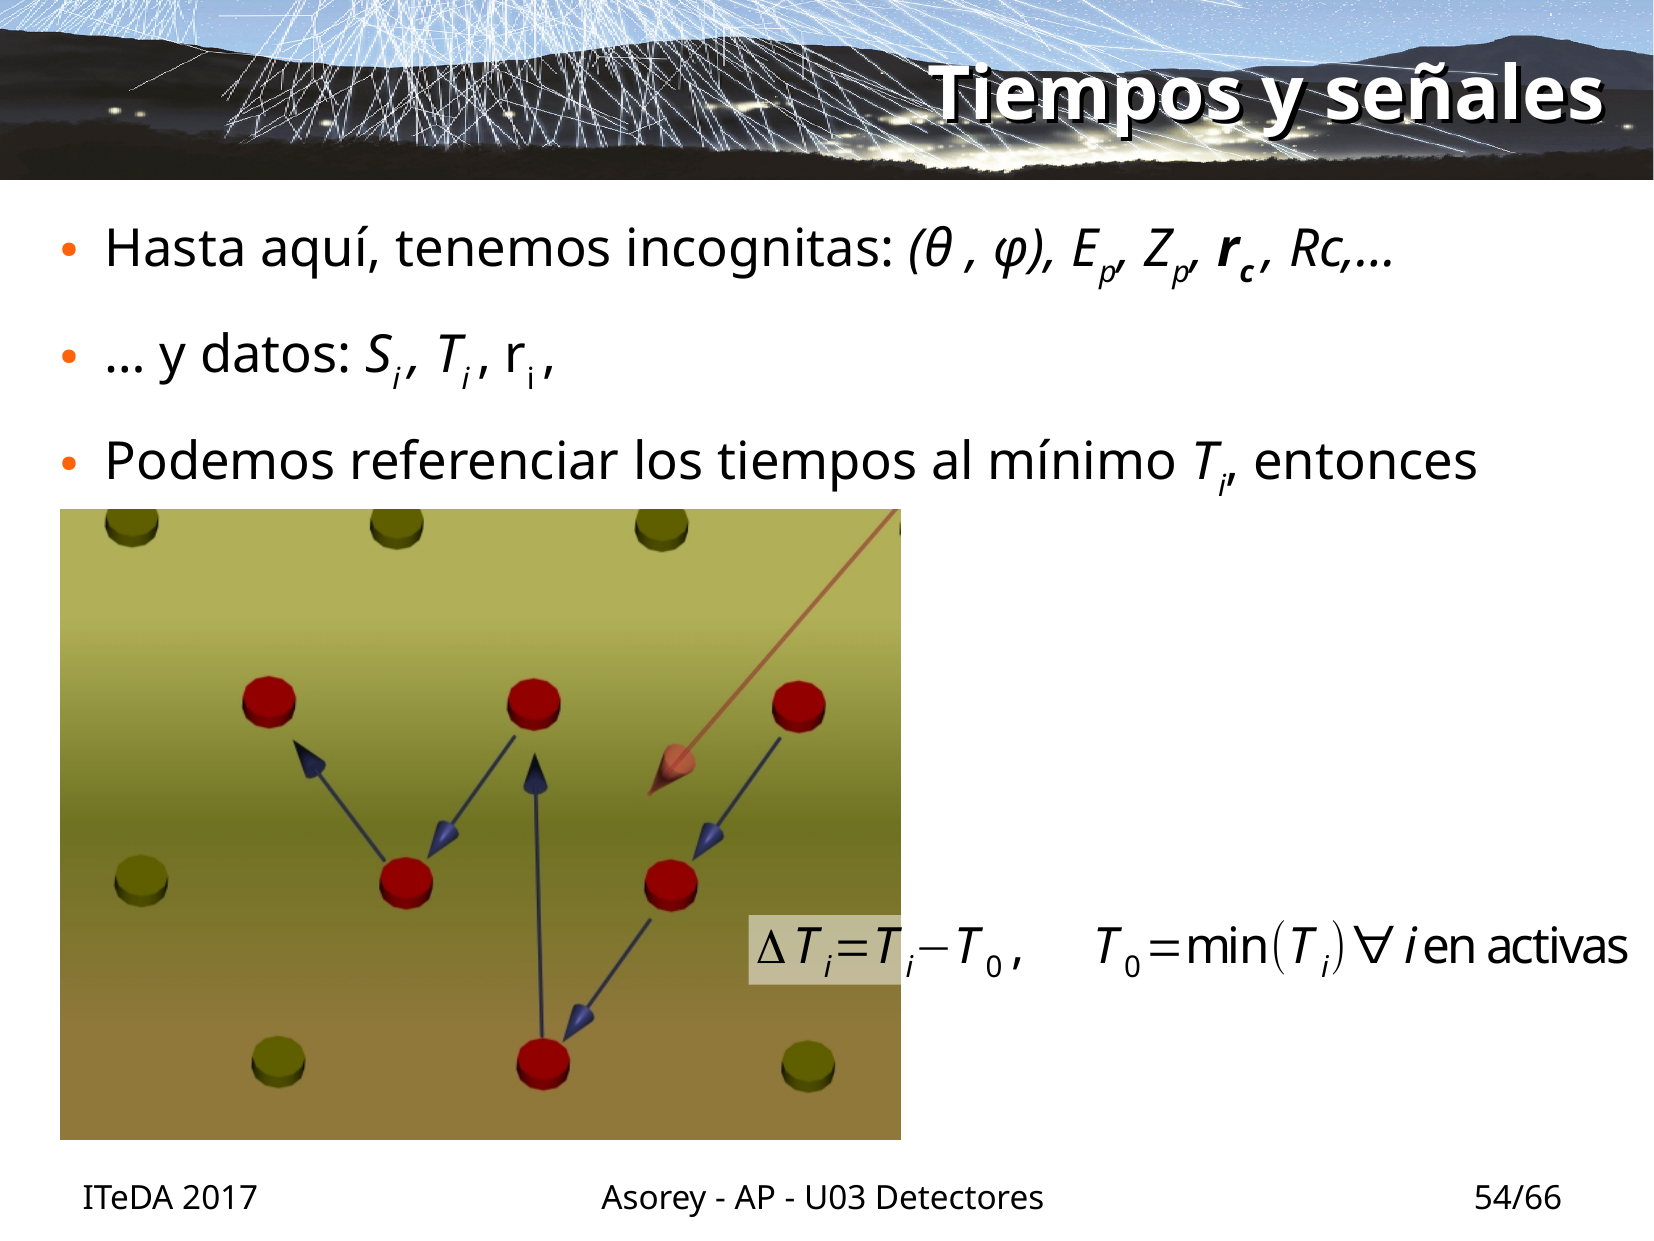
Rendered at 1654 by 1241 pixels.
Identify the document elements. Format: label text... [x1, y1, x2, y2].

picture [60, 509, 901, 1140]
chart [748, 915, 1636, 985]
picture [0, 0, 1654, 180]
list Hasta aquí, tenemos incognitas: (θ , φ), Ep, Zp, rc , Rc,… … y datos: Si , Ti , ri , Podemos referenciar los tiempos al mínimo Ti, entonces [45, 210, 1606, 511]
title Tiempos y señales [45, 15, 1606, 166]
